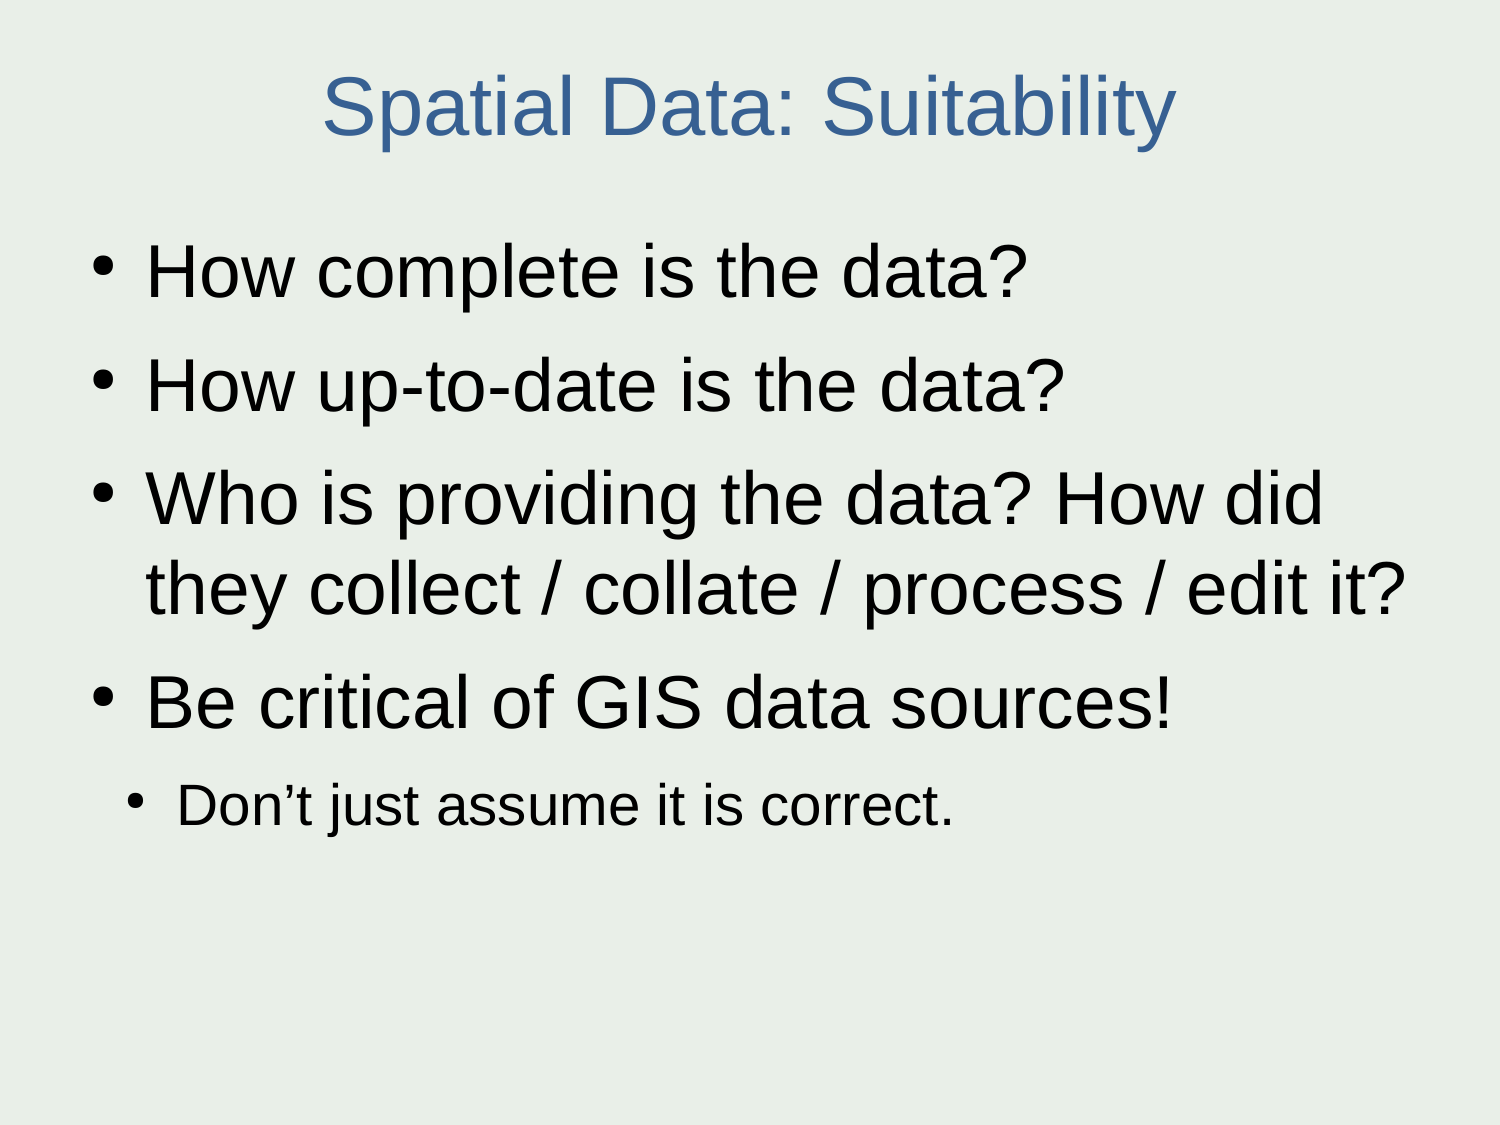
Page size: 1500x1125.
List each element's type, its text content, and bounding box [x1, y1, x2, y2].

text_box Spatial Data: Suitability [74, 45, 1425, 215]
text_box How complete is the data? How up-to-date is the data? Who is providing the data? How did they collect / collate / process / edit it? Be critical of GIS data sources! Don’t just assume it is correct. [74, 215, 1425, 1005]
